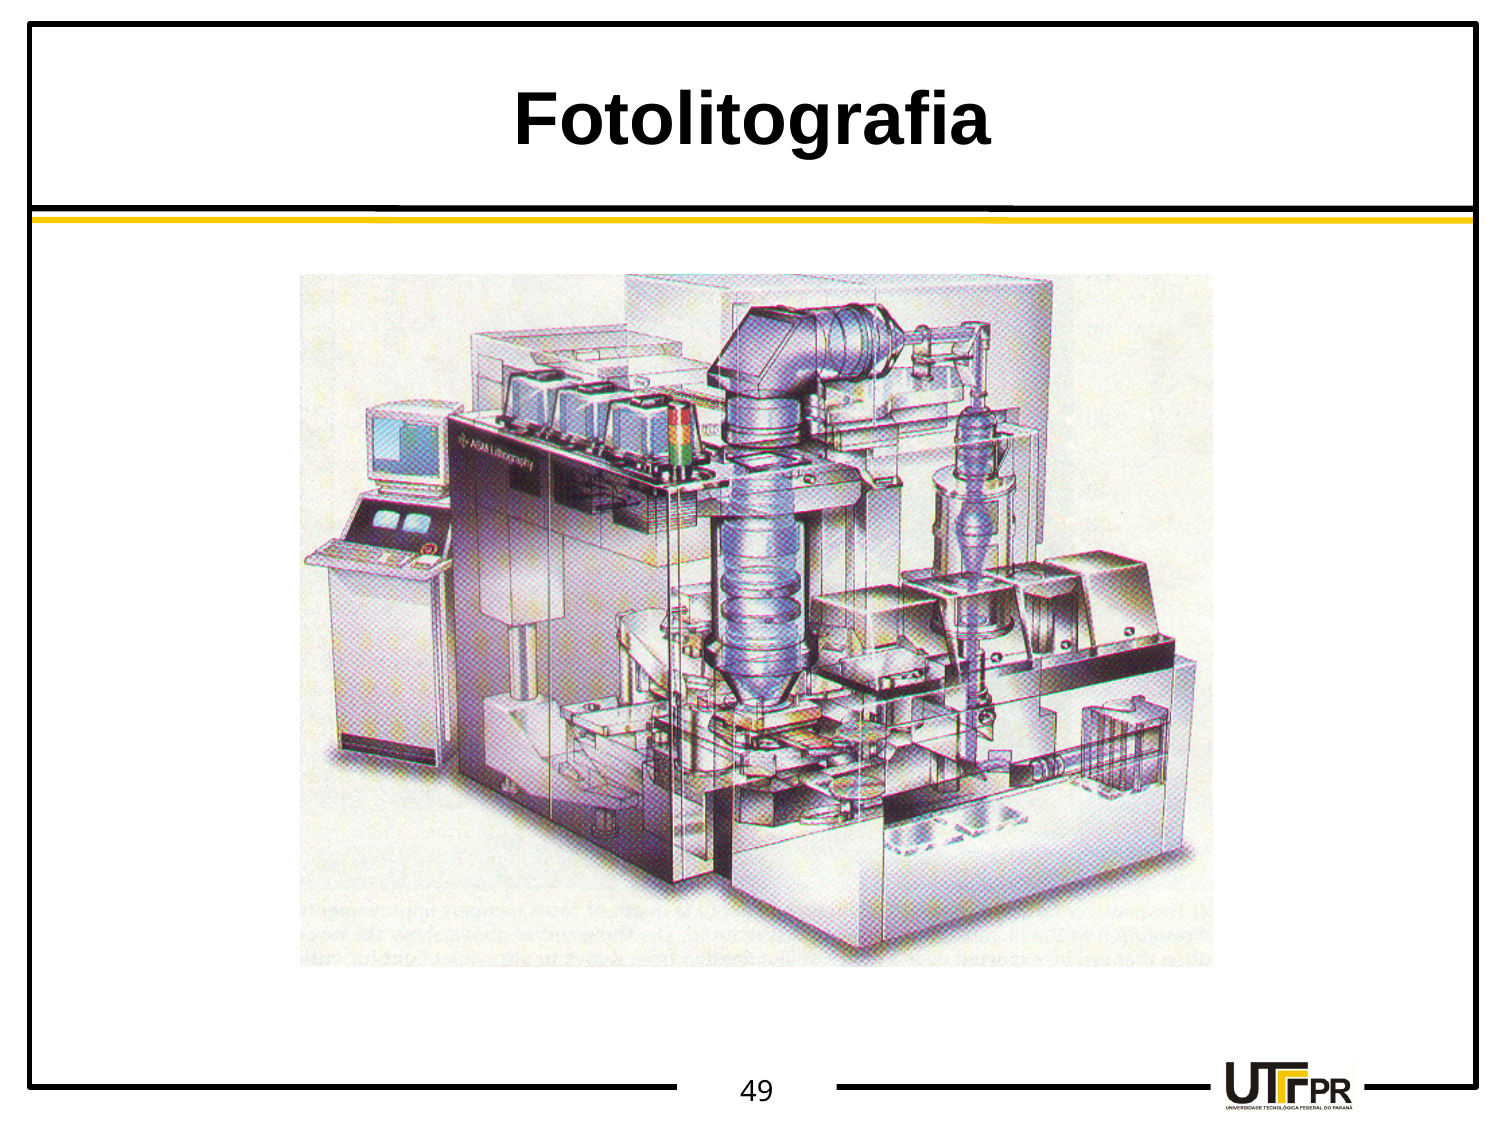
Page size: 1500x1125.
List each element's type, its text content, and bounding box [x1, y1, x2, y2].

picture [300, 274, 1213, 967]
title Fotolitografia [29, 47, 1477, 195]
picture [1225, 1062, 1353, 1110]
